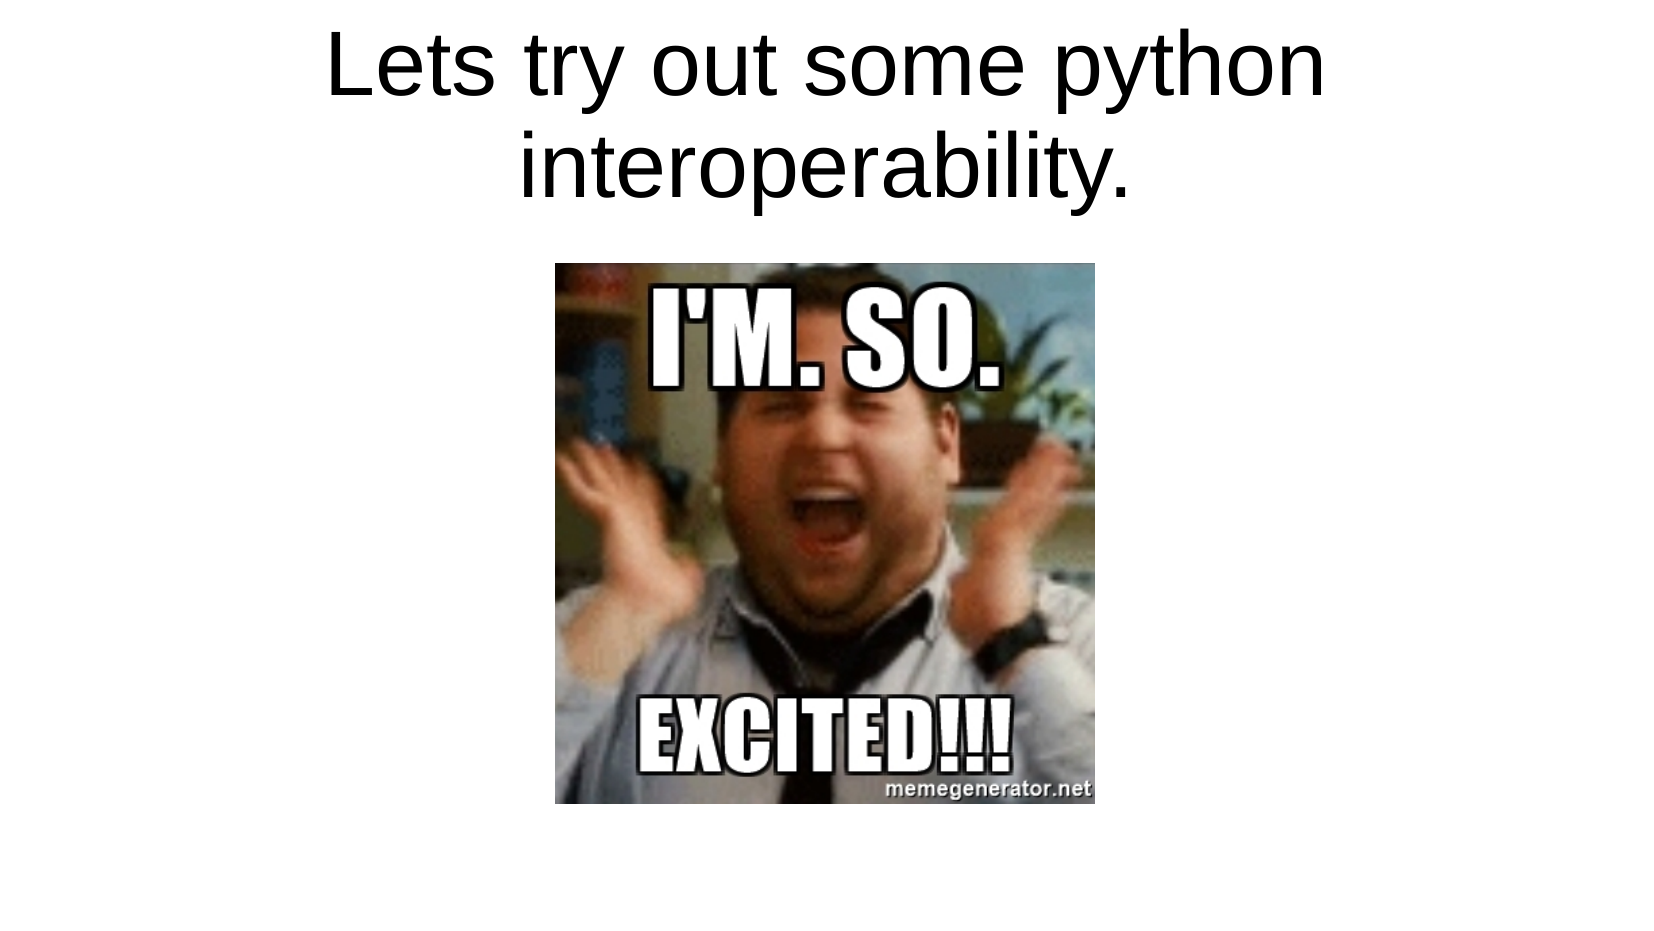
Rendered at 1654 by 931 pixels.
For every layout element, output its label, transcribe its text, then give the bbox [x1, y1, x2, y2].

picture [555, 263, 1095, 804]
title Lets try out some python interoperability. [82, 12, 1571, 218]
